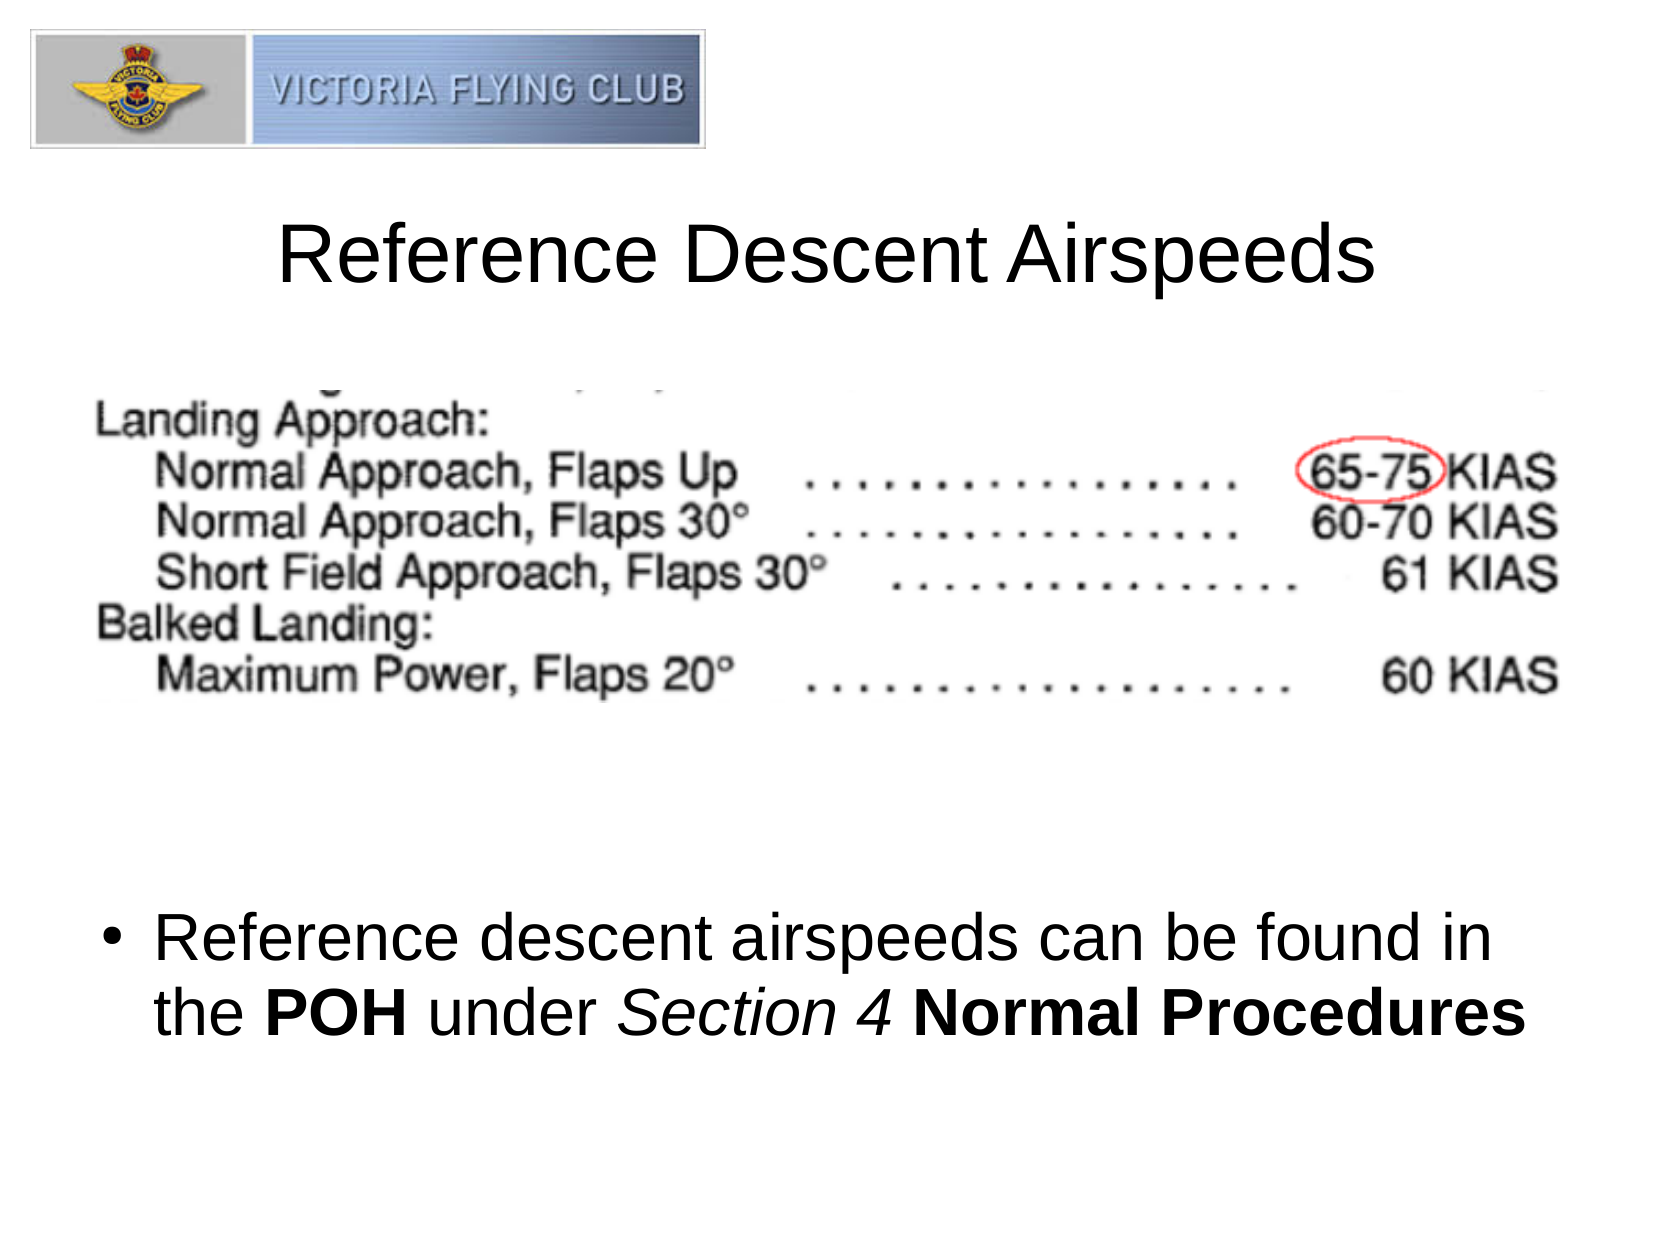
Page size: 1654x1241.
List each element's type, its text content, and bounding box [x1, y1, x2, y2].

list Reference descent airspeeds can be found in the POH under Section 4 Normal Procedures [82, 900, 1571, 1094]
title Reference Descent Airspeeds [82, 150, 1571, 358]
picture [30, 29, 706, 149]
picture [82, 390, 1571, 703]
